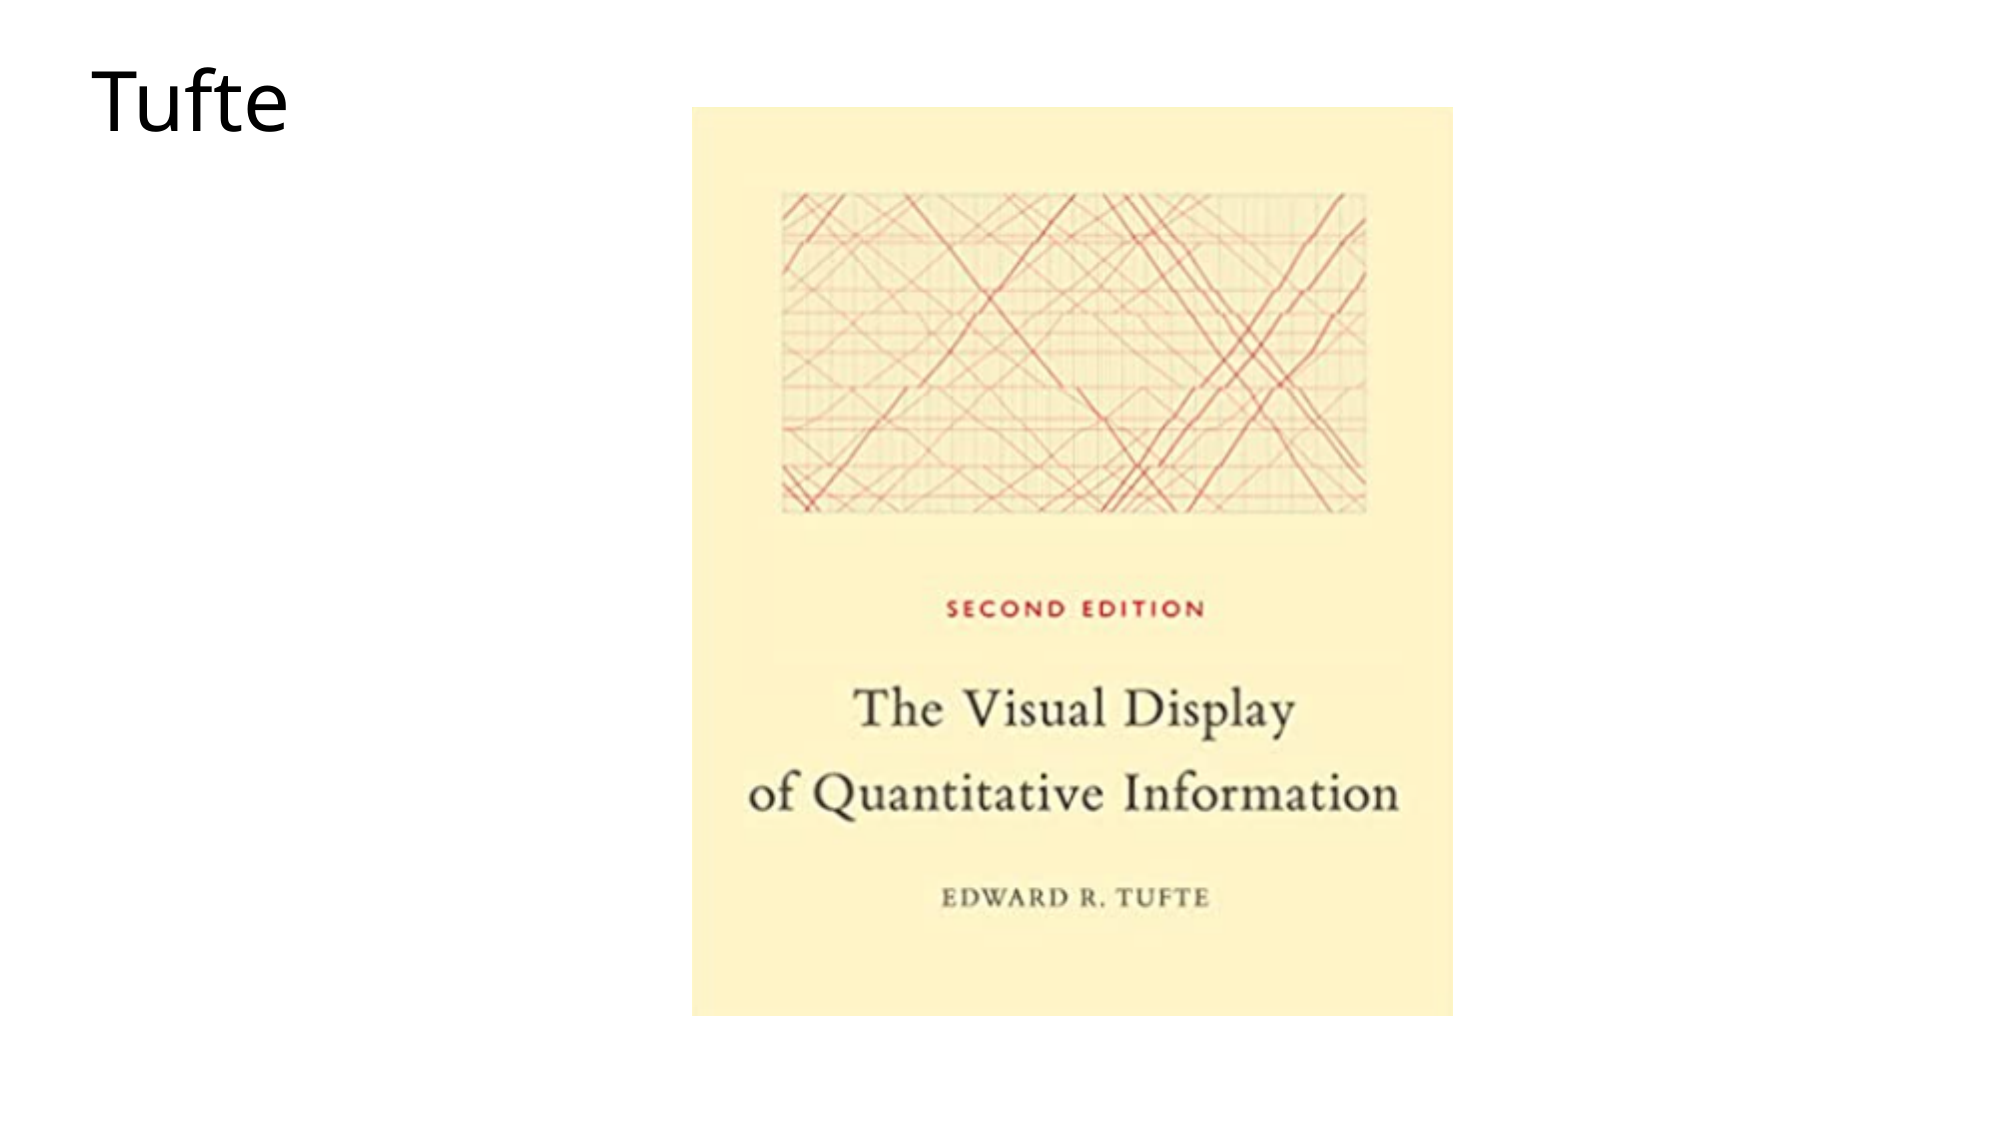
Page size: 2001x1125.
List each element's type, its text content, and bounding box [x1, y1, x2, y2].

picture [692, 107, 1453, 1016]
text_box Tufte [76, 35, 1028, 461]
